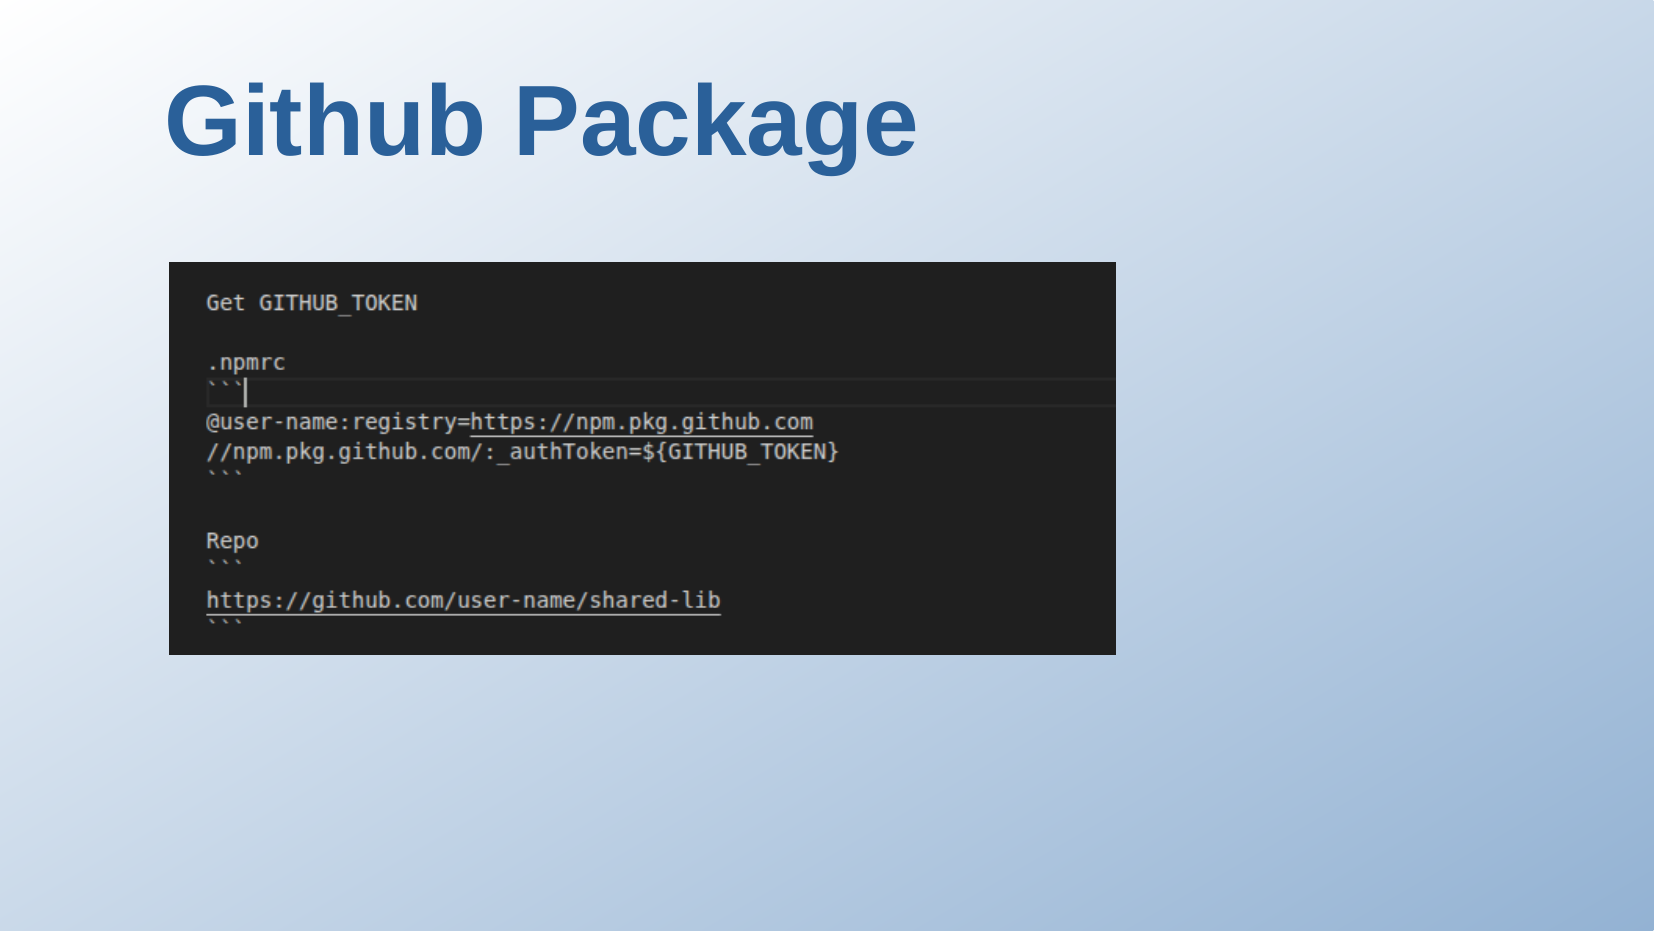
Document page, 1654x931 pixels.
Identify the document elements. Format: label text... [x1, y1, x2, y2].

text_box Github Package [149, 57, 1463, 184]
picture [169, 262, 1116, 655]
